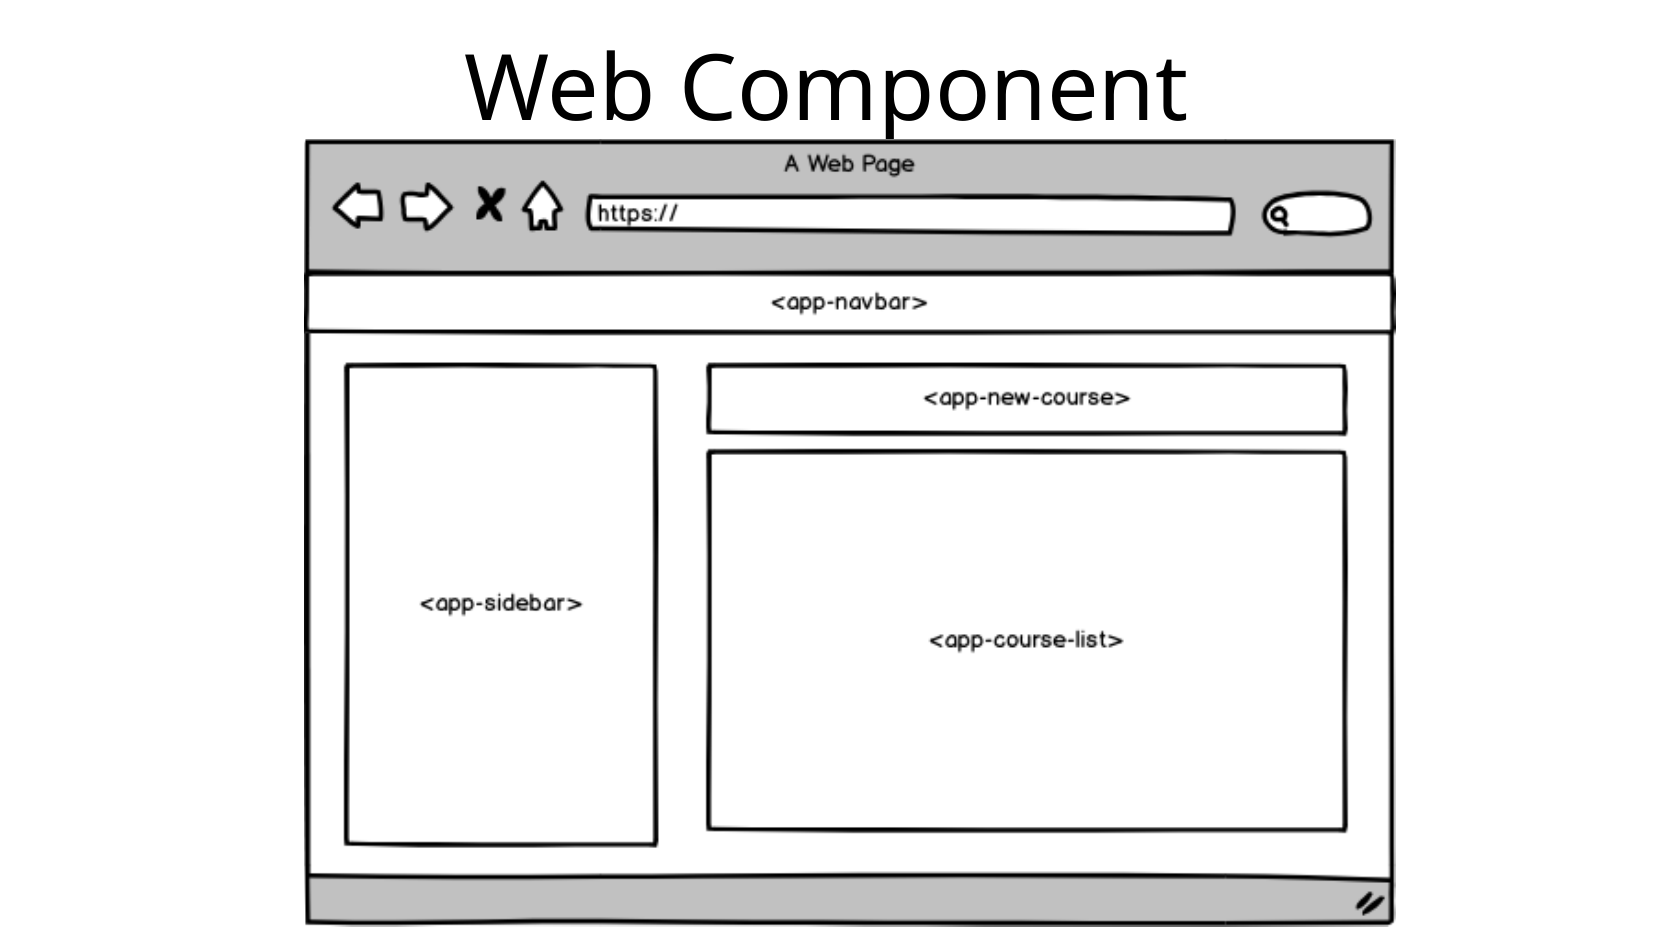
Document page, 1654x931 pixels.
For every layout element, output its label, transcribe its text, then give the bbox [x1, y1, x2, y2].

picture [304, 139, 1396, 927]
title Web Component [82, 7, 1571, 163]
